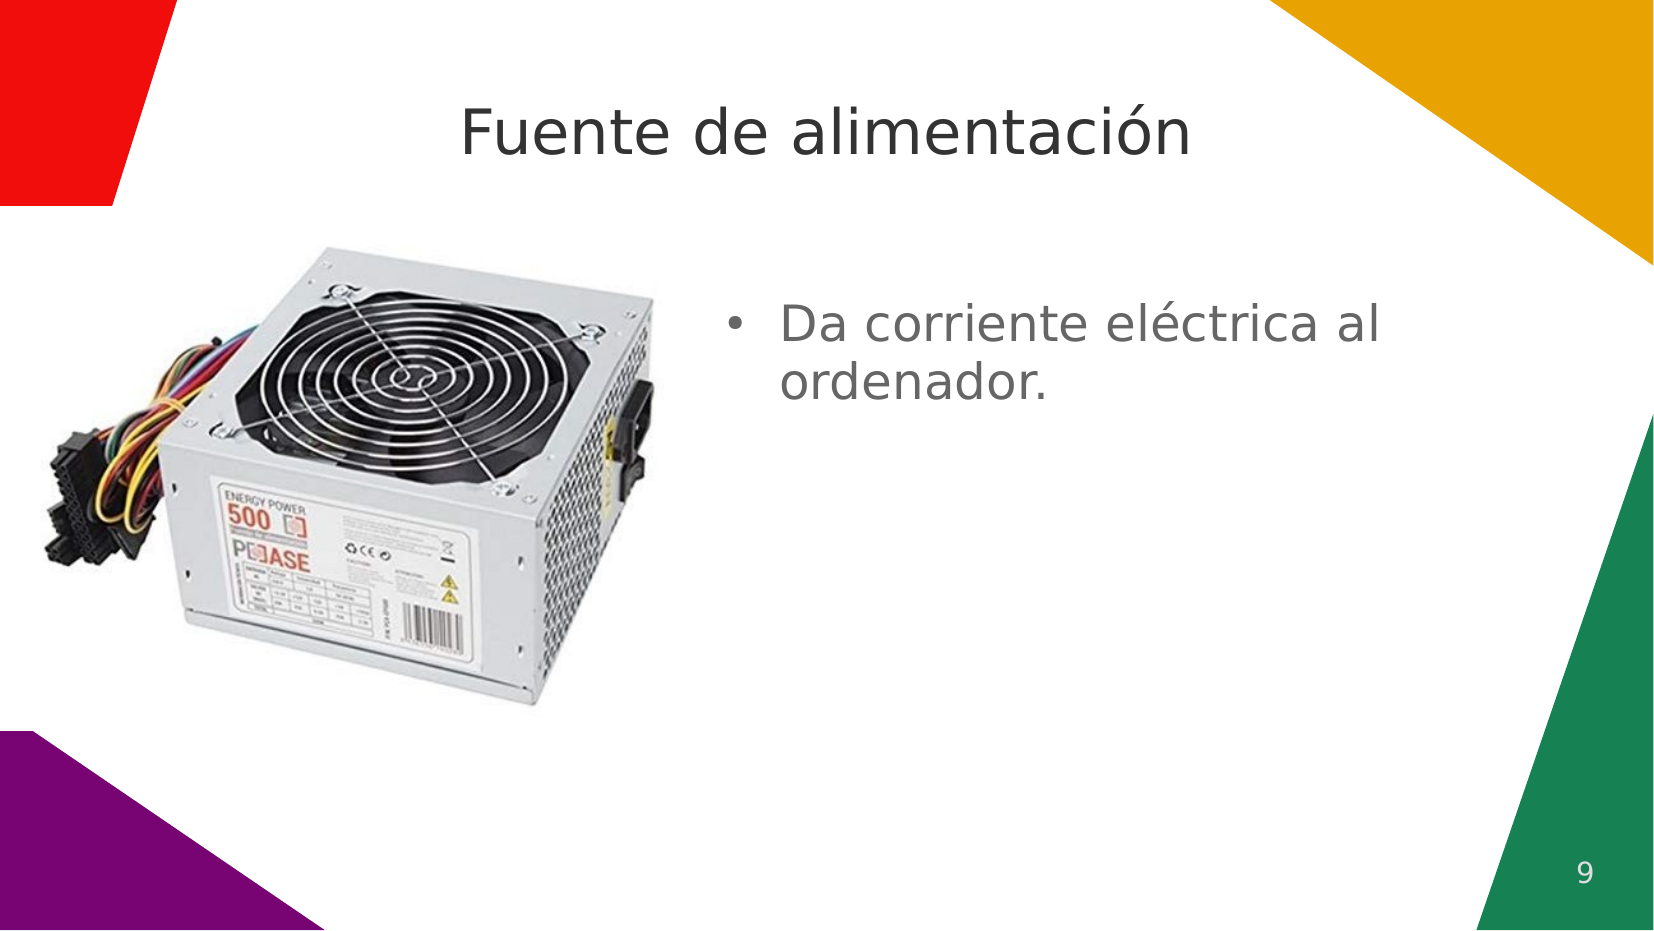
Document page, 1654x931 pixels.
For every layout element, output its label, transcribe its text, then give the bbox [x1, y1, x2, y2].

picture [0, 206, 693, 731]
title Fuente de alimentación [118, 59, 1536, 207]
list Da corriente eléctrica al ordenador. [708, 295, 1536, 916]
